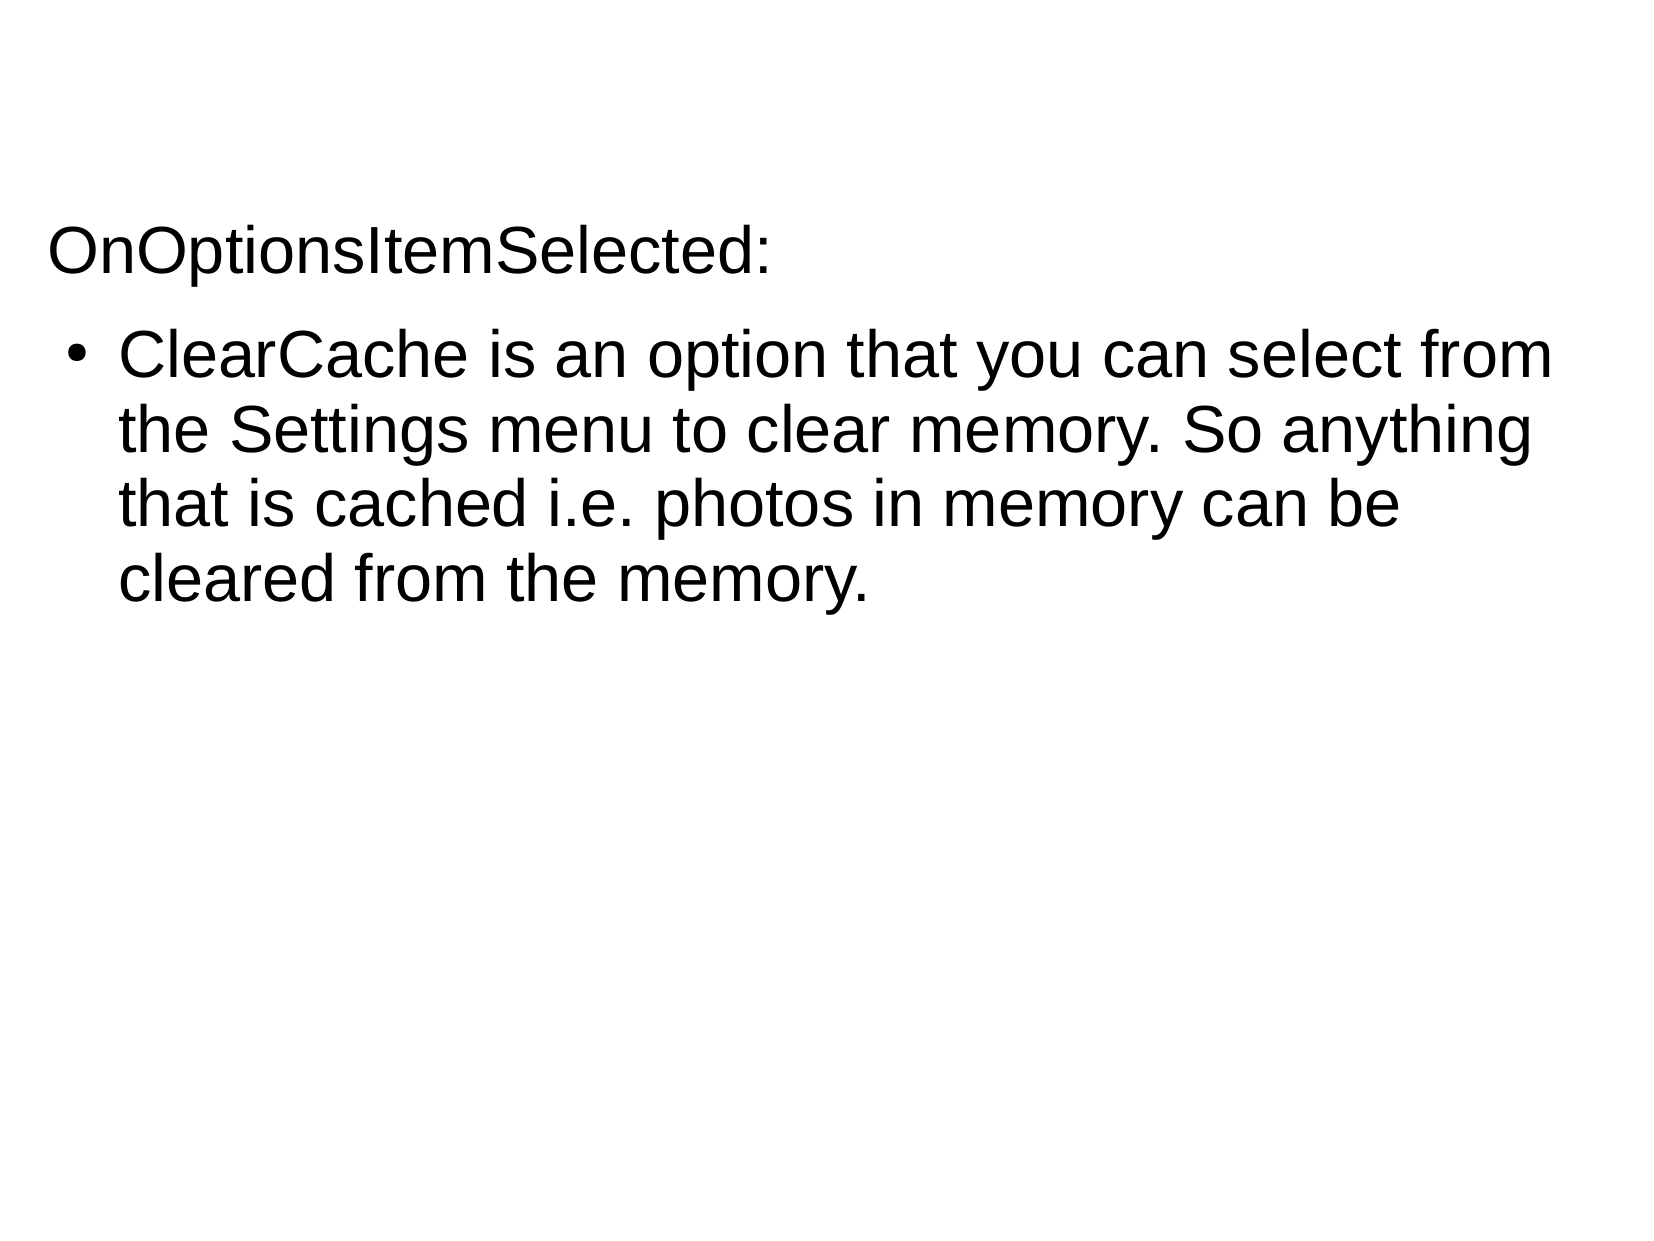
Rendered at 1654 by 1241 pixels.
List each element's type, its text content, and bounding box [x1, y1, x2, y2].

list OnOptionsItemSelected: ClearCache is an option that you can select from the Settings menu to clear memory. So anything that is cached i.e. photos in memory can be cleared from the memory. [47, 212, 1595, 1111]
